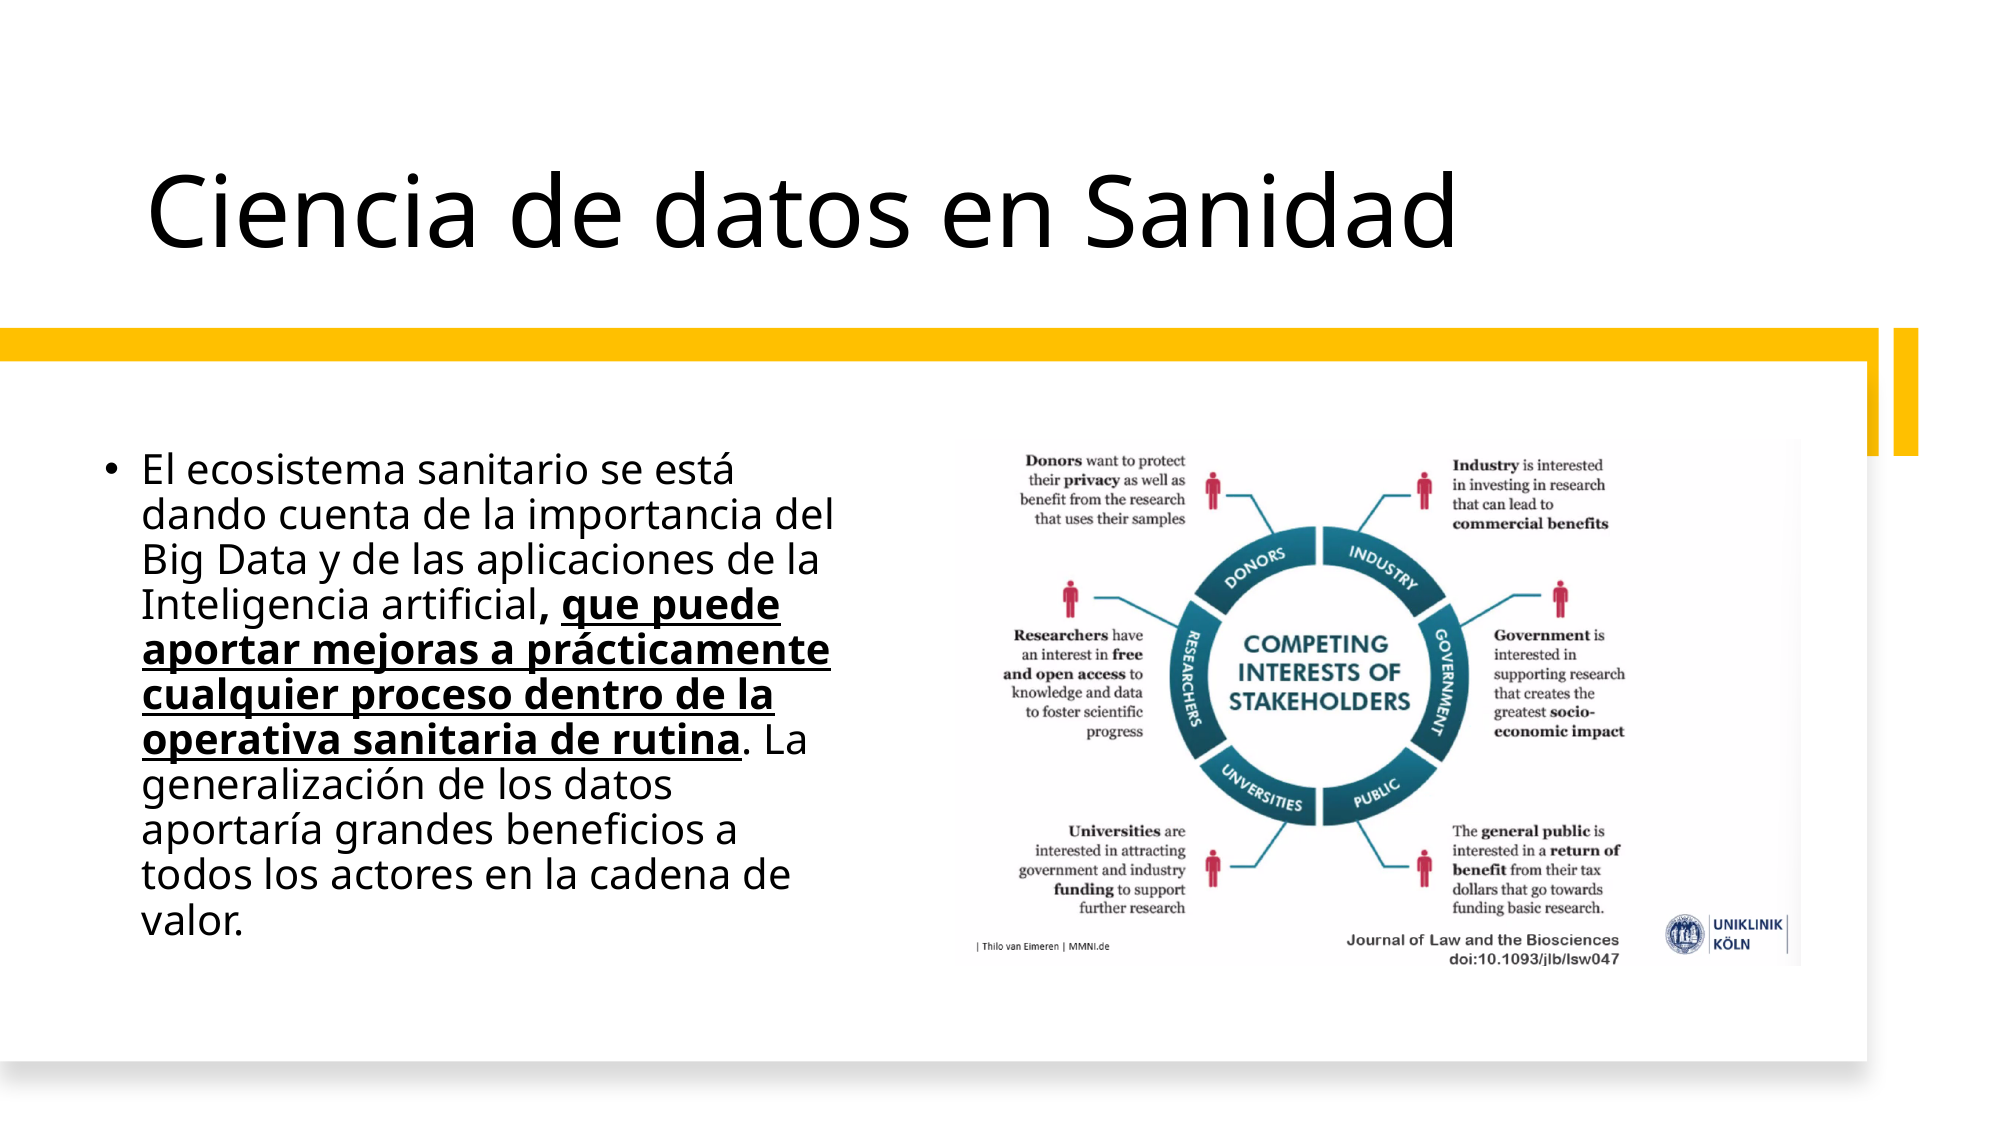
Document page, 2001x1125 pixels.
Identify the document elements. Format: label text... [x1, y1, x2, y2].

text_box [0, 327, 1879, 1062]
title Ciencia de datos en Sanidad [130, 63, 1782, 277]
text_box [1893, 327, 1919, 456]
list El ecosistema sanitario se está dando cuenta de la importancia del Big Data y de las aplicaciones de la Inteligencia artificial, que puede aportar mejoras a prácticamente cualquier proceso dentro de la operativa sanitaria de rutina. La generalización de los datos aportaría grandes beneficios a todos los actores en la cadena de valor. [89, 426, 875, 966]
picture [955, 439, 1801, 966]
